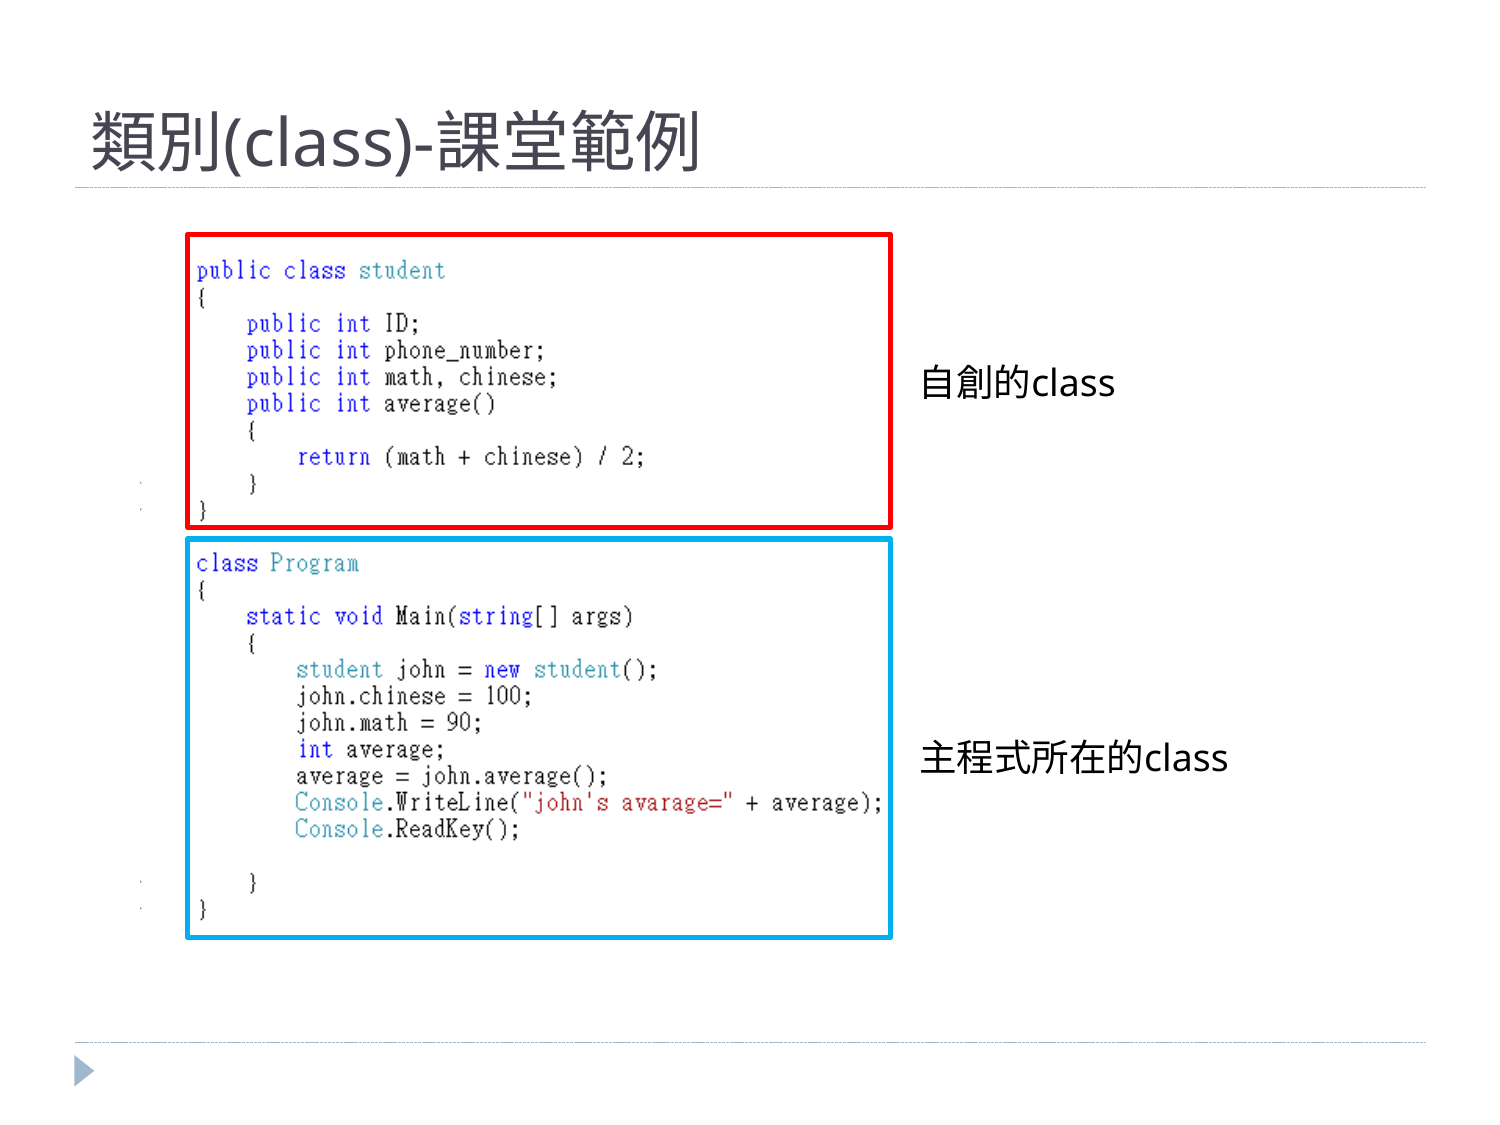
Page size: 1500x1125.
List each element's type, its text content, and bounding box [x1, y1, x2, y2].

picture [190, 246, 888, 525]
title 類別(class)-課堂範例 [75, 24, 1425, 188]
picture [191, 543, 887, 925]
text_box 主程式所在的class [904, 726, 1244, 787]
picture [140, 246, 908, 925]
text_box 自創的class [903, 351, 1131, 412]
